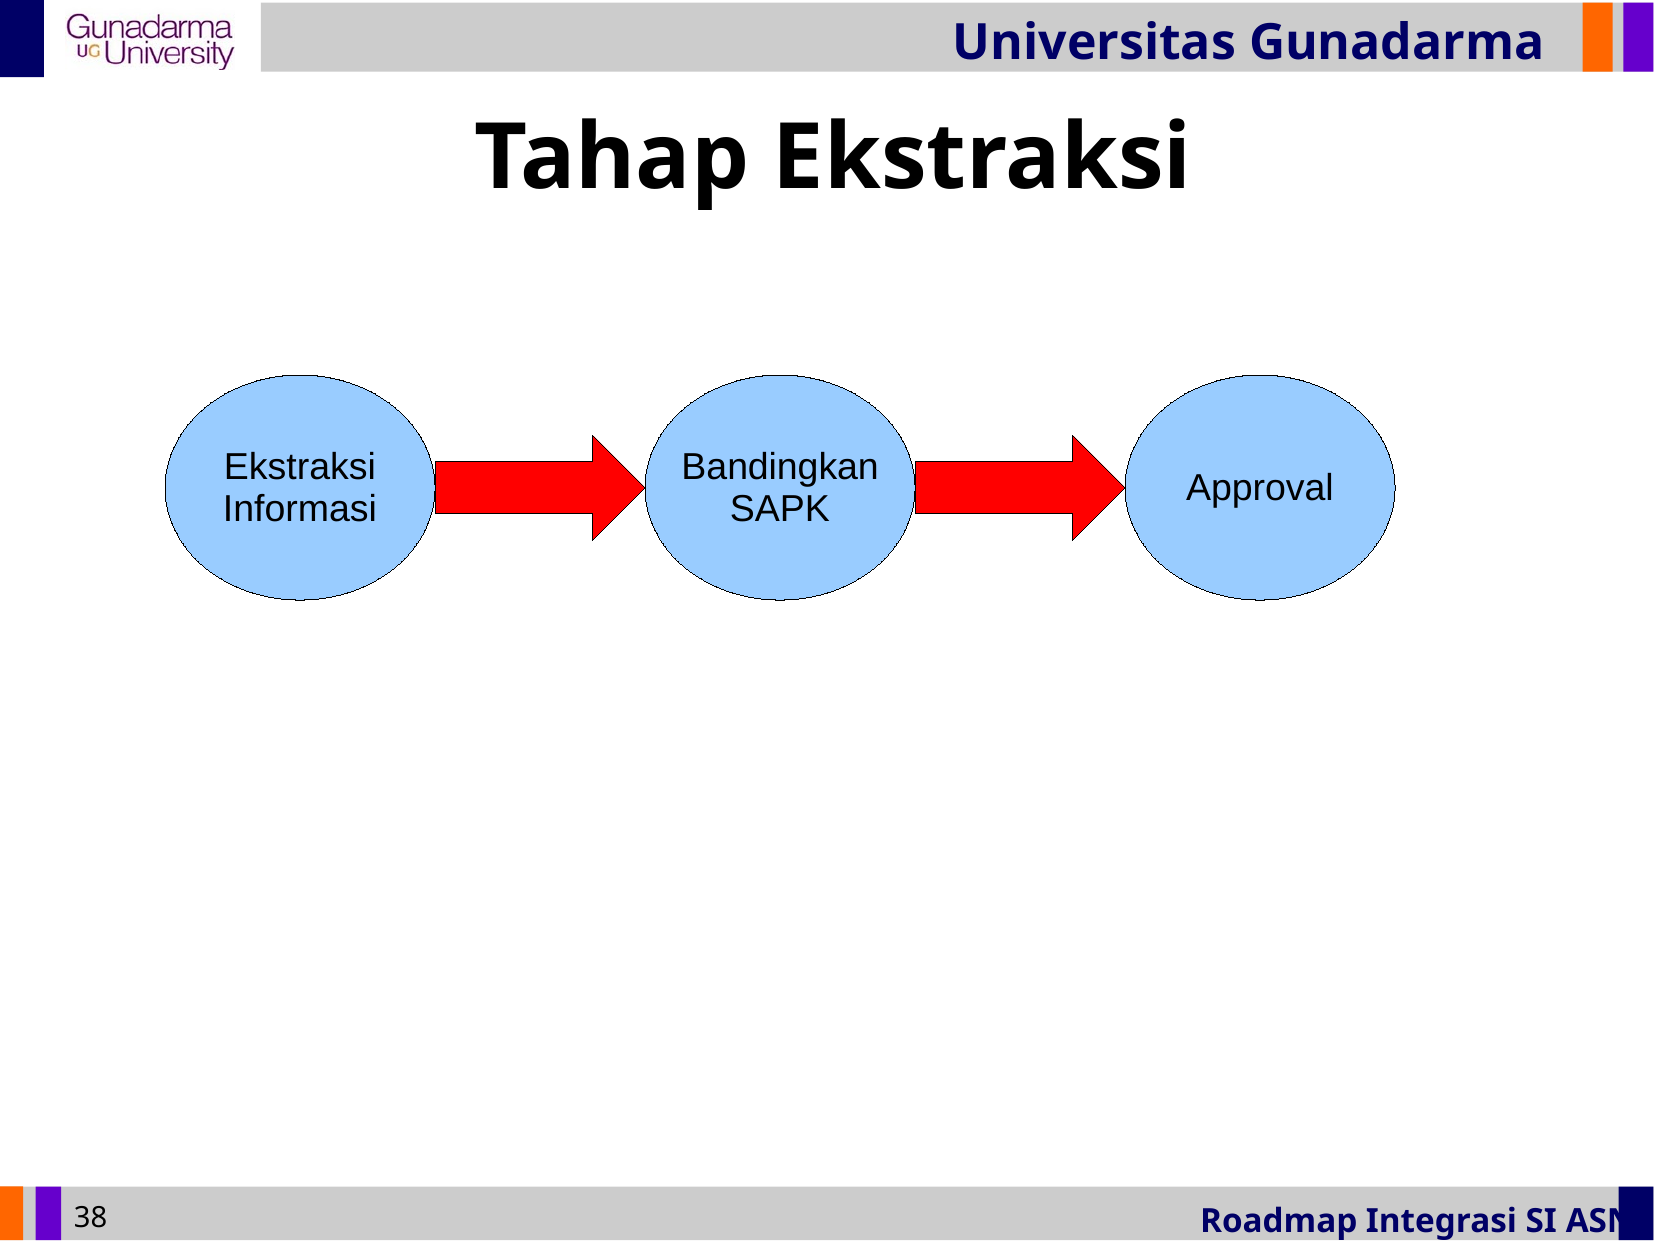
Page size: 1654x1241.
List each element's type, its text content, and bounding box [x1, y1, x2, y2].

text_box Approval [1125, 375, 1396, 601]
text_box [915, 435, 1126, 541]
text_box [435, 435, 646, 541]
picture [65, 0, 235, 70]
text_box Bandingkan SAPK [645, 375, 915, 601]
text_box Ekstraksi Informasi [165, 375, 435, 601]
title Tahap Ekstraksi [77, 90, 1591, 217]
